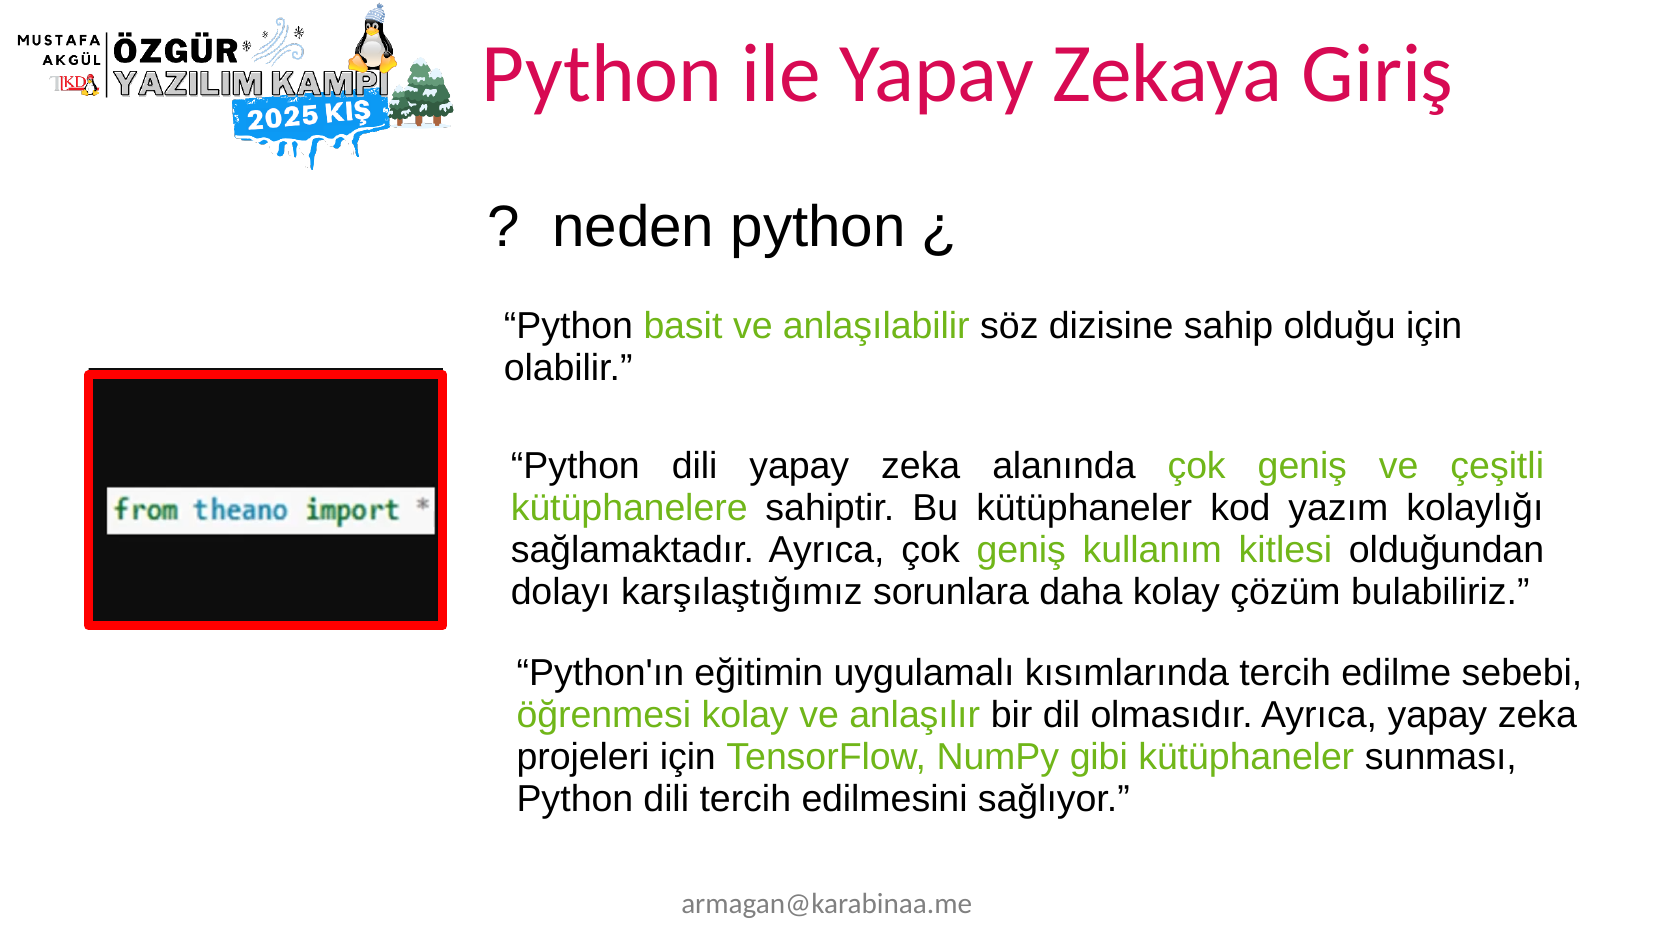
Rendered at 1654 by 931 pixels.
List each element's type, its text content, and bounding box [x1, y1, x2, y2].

text_box “Python dili yapay zeka alanında çok geniş ve çeşitli kütüphanelere sahiptir. Bu kütüphaneler kod yazım kolaylığı sağlamaktadır. Ayrıca, çok geniş kullanım kitlesi olduğundan dolayı karşılaştığımız sorunlara daha kolay çözüm bulabiliriz.” [496, 437, 1559, 621]
text_box “Python'ın eğitimin uygulamalı kısımlarında tercih edilme sebebi, öğrenmesi kolay ve anlaşılır bir dil olmasıdır. Ayrıca, yapay zeka projeleri için TensorFlow, NumPy gibi kütüphaneler sunması, Python dili tercih edilmesini sağlıyor.” [501, 643, 1601, 827]
text_box ? neden python ¿ [472, 185, 1595, 266]
text_box armagan@karabinaa.me [0, 877, 1654, 928]
text_box Python ile Yapay Zekaya Giriş [467, 10, 1654, 126]
picture [93, 379, 438, 621]
picture [0, 0, 463, 177]
text_box “Python basit ve anlaşılabilir söz dizisine sahip olduğu için olabilir.” [489, 297, 1595, 397]
